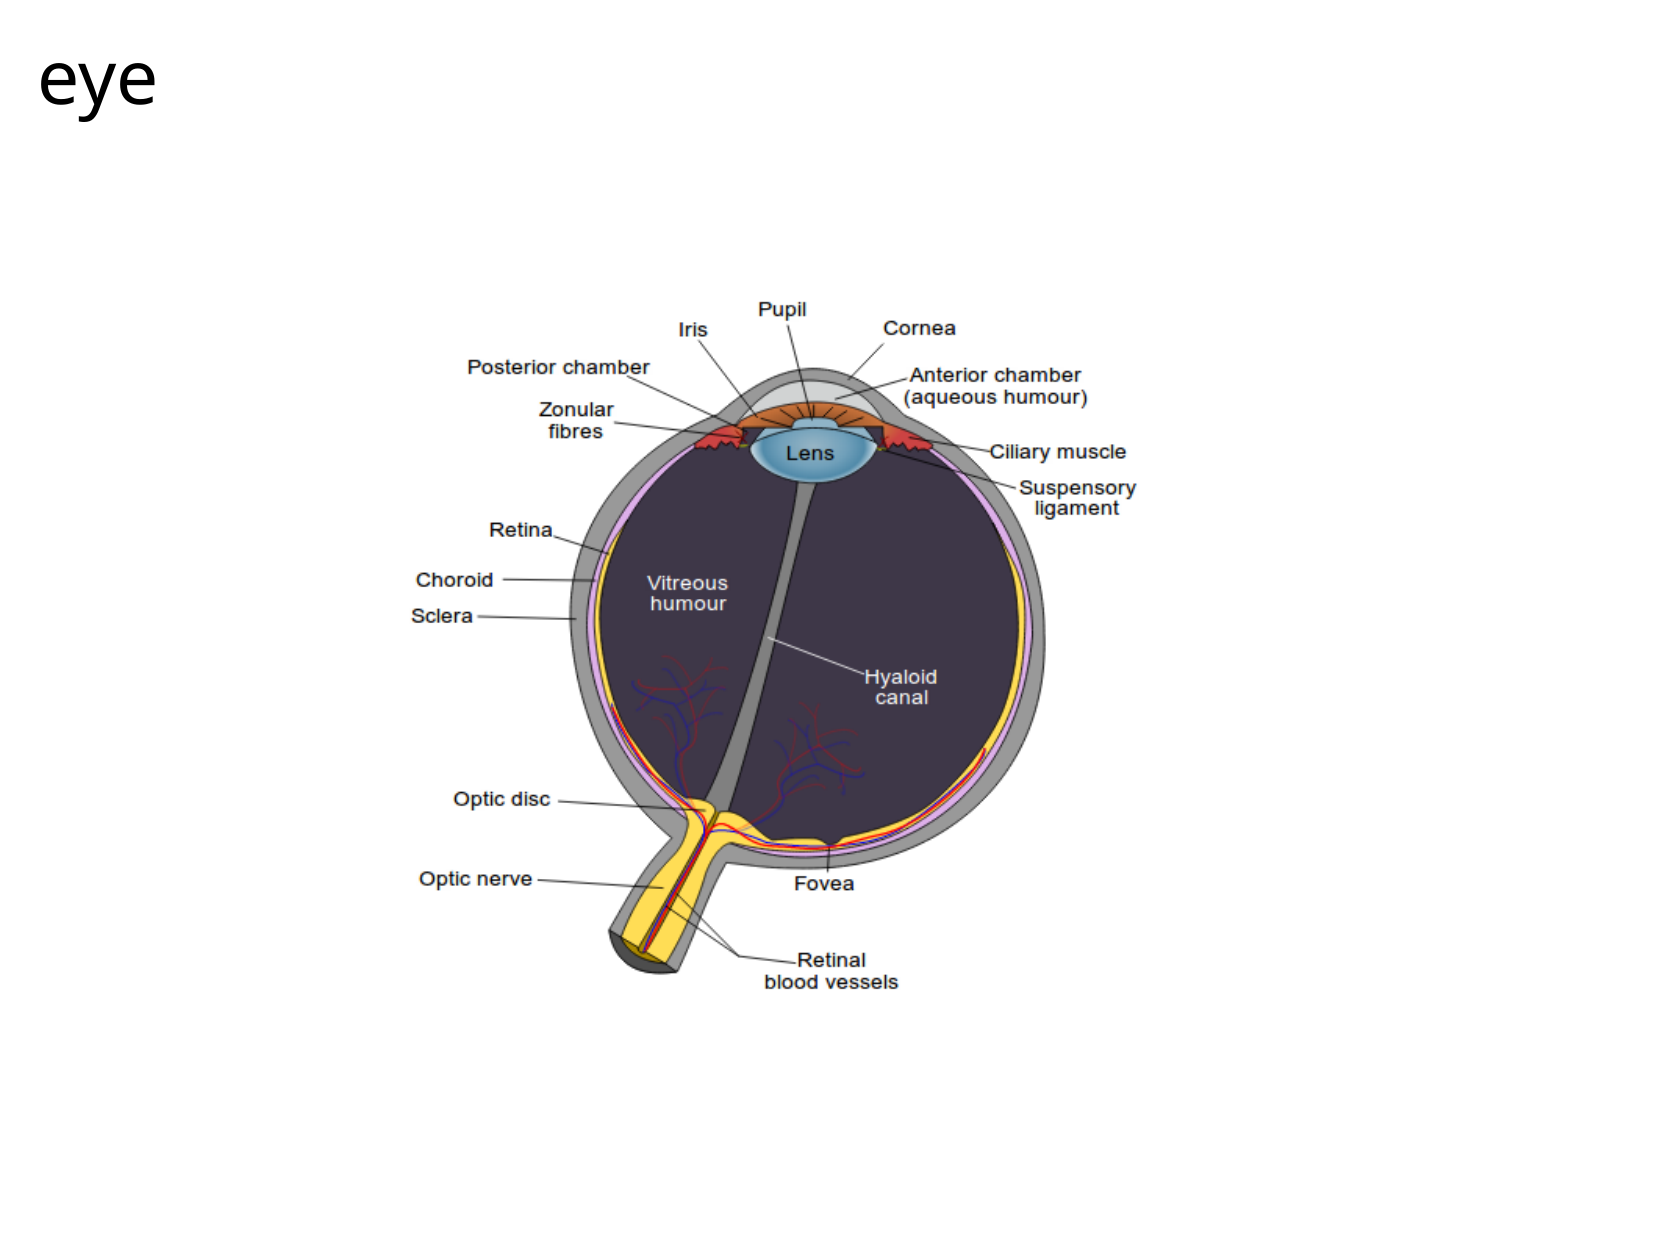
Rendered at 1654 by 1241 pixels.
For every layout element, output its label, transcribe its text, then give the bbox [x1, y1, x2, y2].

picture [380, 246, 1182, 1047]
title eye [37, 0, 1613, 151]
